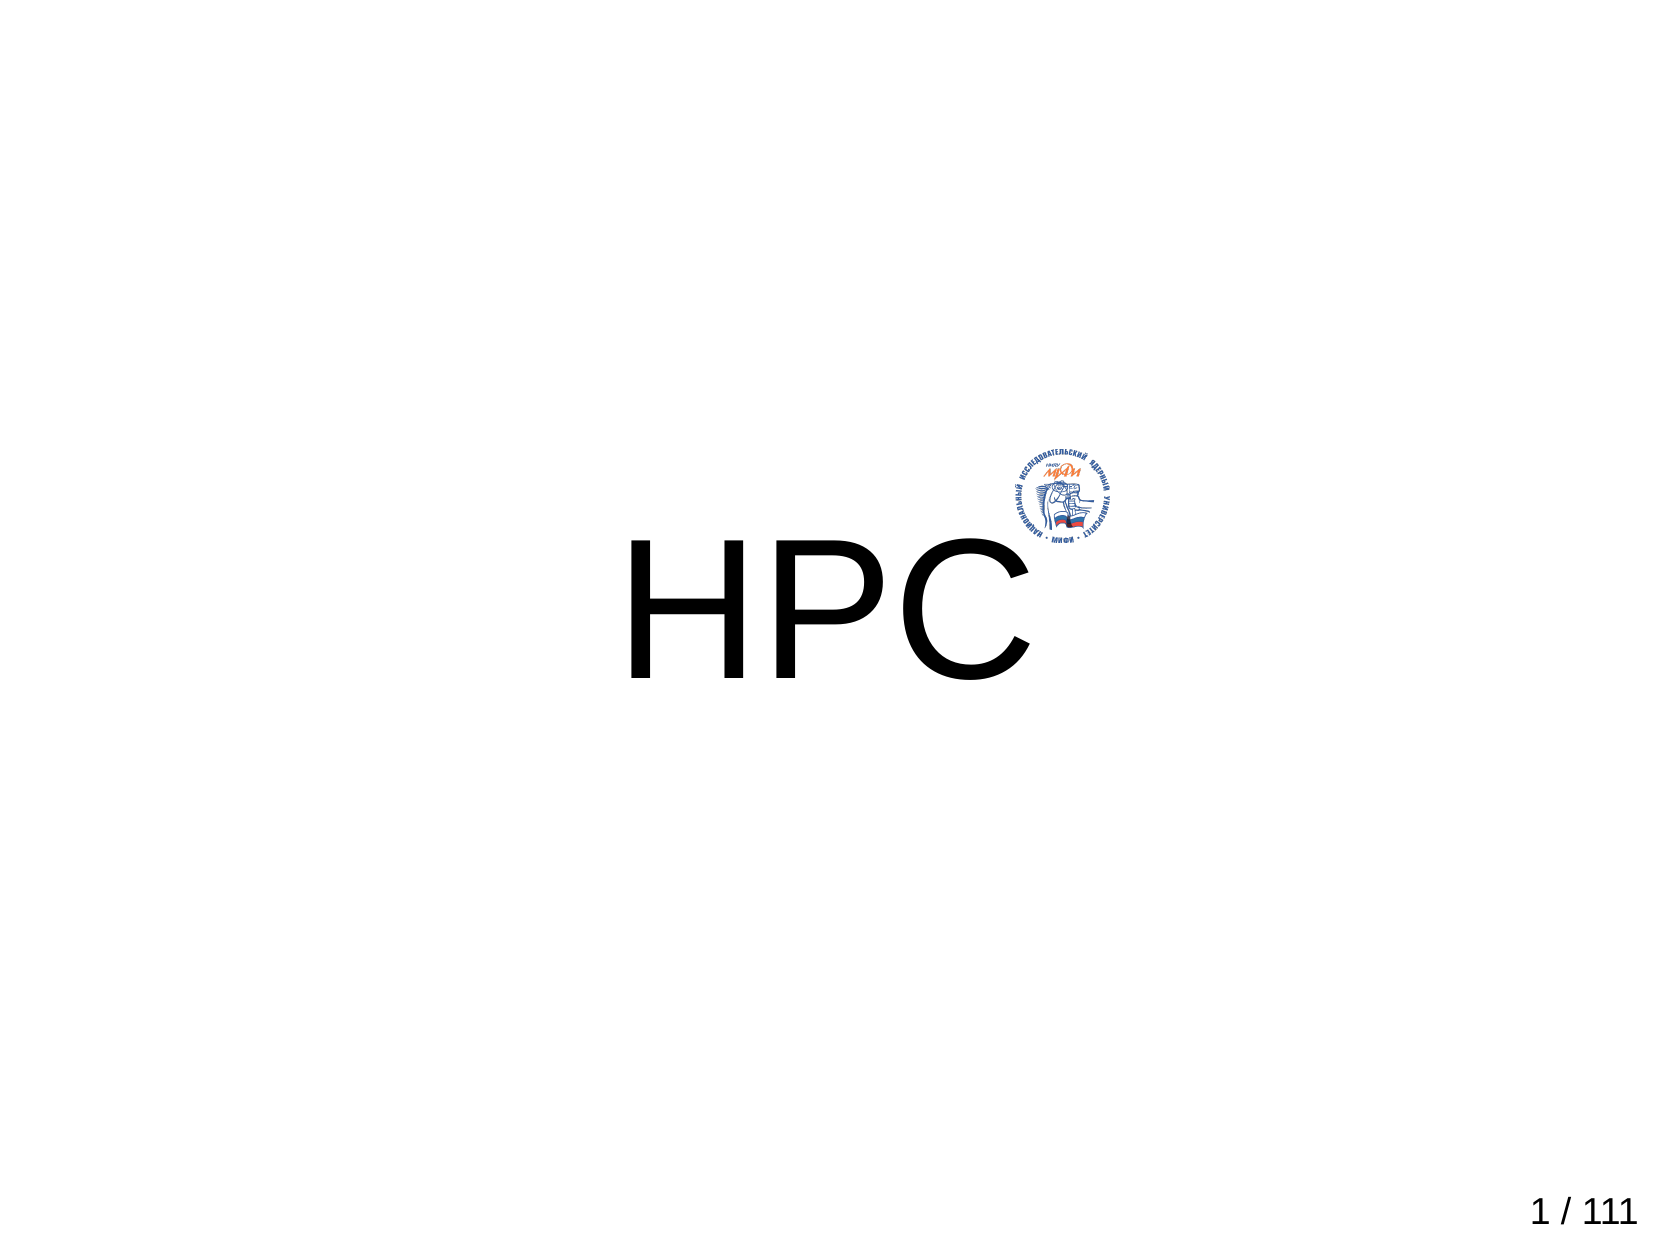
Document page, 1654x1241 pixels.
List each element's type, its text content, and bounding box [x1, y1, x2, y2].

text_box <number> / 111 [1380, 1183, 1654, 1241]
title HPC [82, 49, 1571, 1170]
